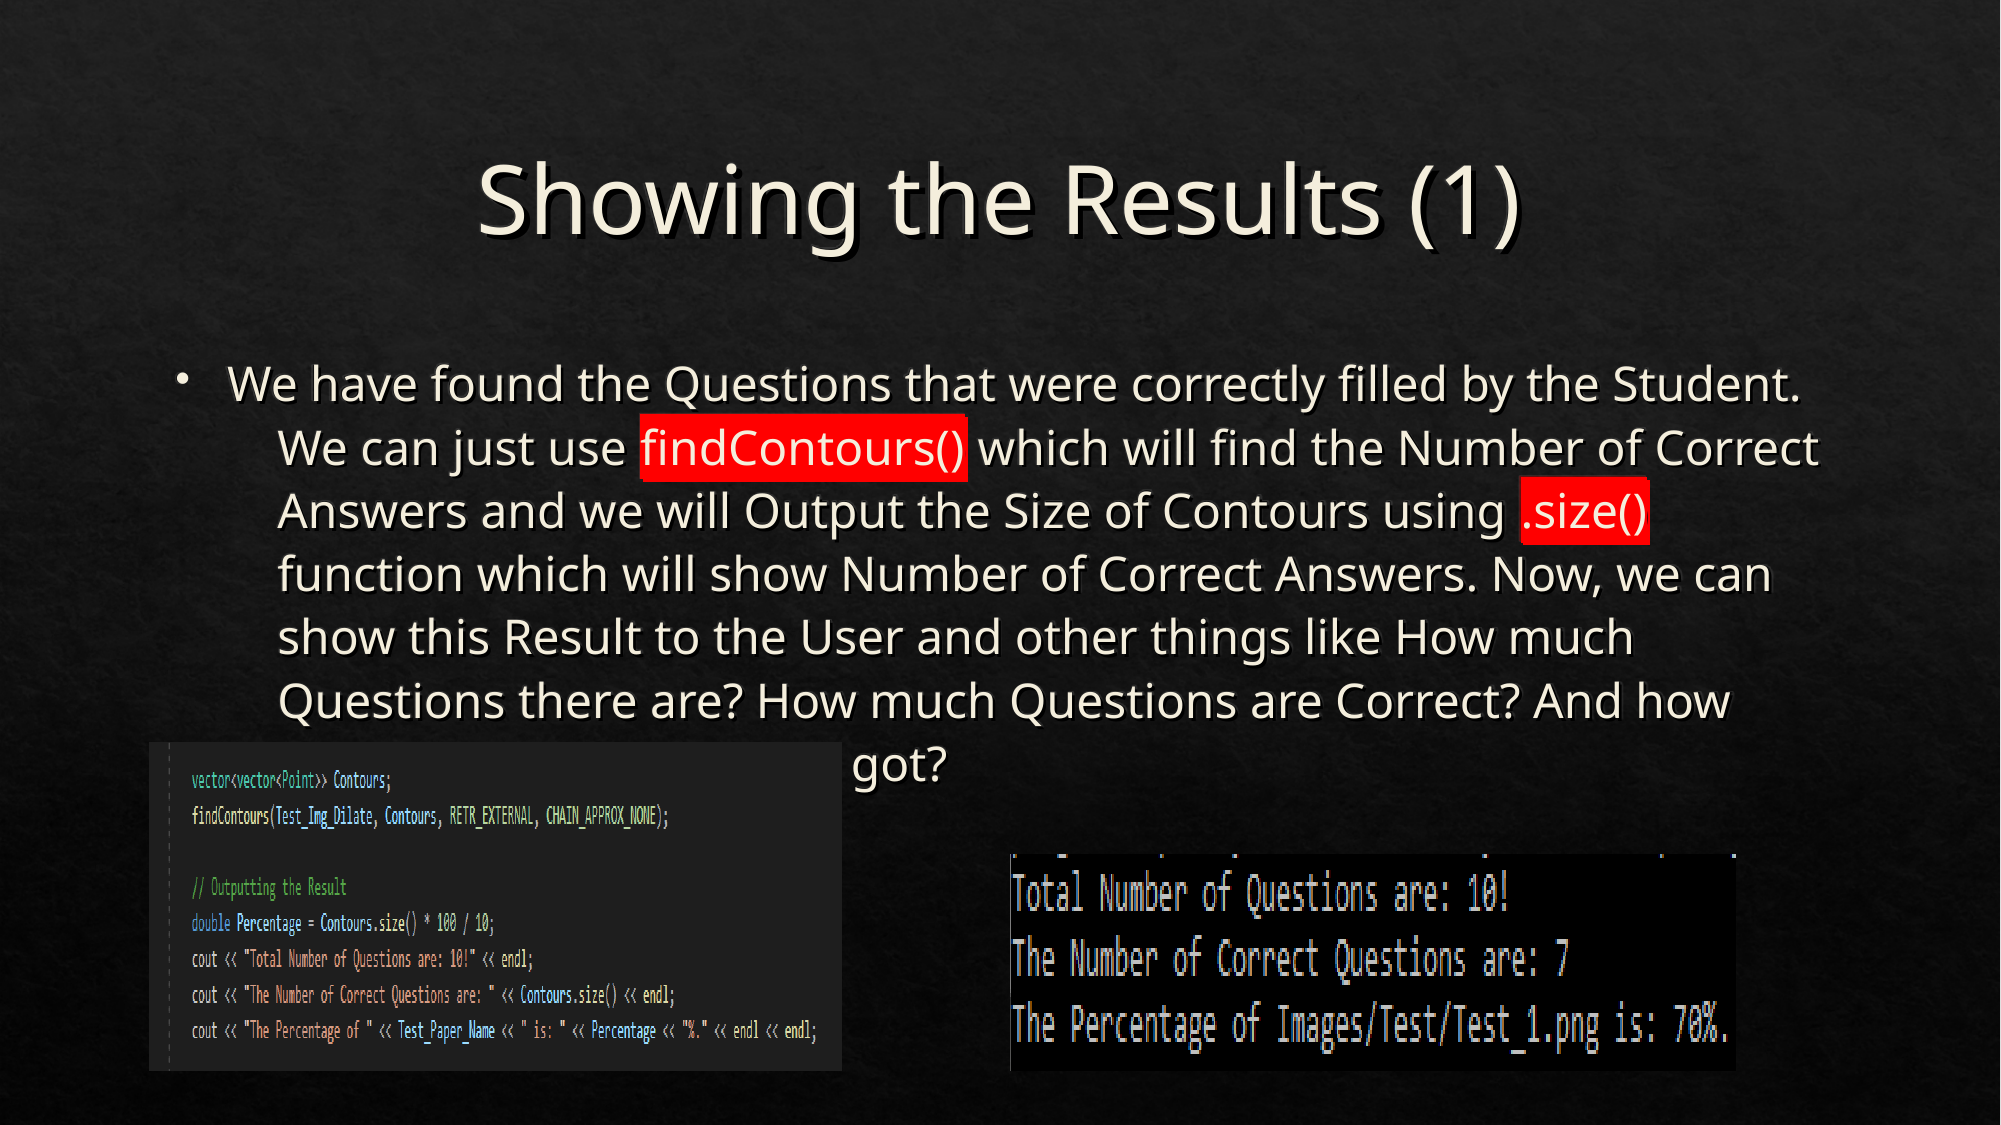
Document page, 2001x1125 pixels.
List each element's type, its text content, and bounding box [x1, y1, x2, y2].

picture [149, 742, 842, 1071]
title Showing the Results (1) [149, 99, 1849, 307]
list We have found the Questions that were correctly filled by the Student. We can just use findContours() which will find the Number of Correct Answers and we will Output the Size of Contours using .size() function which will show Number of Correct Answers. Now, we can show this Result to the User and other things like How much Questions there are? How much Questions are Correct? And how much Percentage he/she got? [149, 340, 1849, 951]
picture [1010, 855, 1736, 1071]
